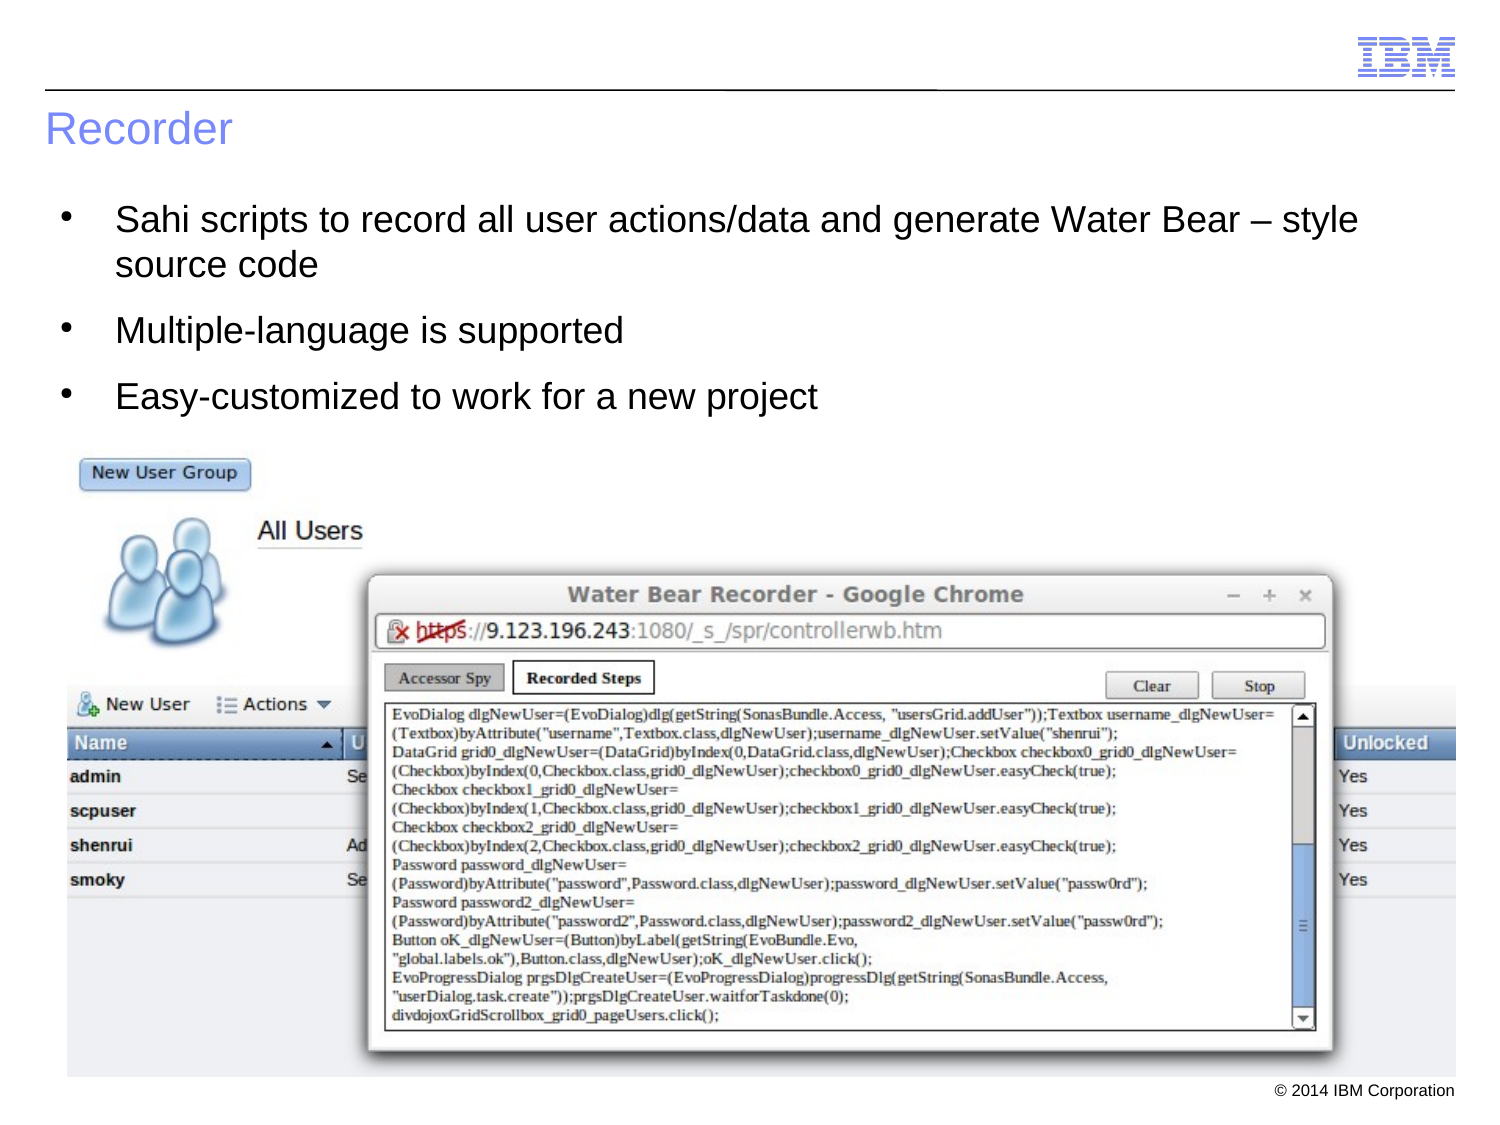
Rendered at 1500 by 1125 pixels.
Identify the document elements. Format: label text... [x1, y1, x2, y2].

title Recorder [29, 97, 1454, 202]
list Sahi scripts to record all user actions/data and generate Water Bear – style source code Multiple-language is supported Easy-customized to work for a new project [45, 187, 1456, 841]
picture [67, 449, 1456, 1077]
picture [1358, 37, 1455, 77]
